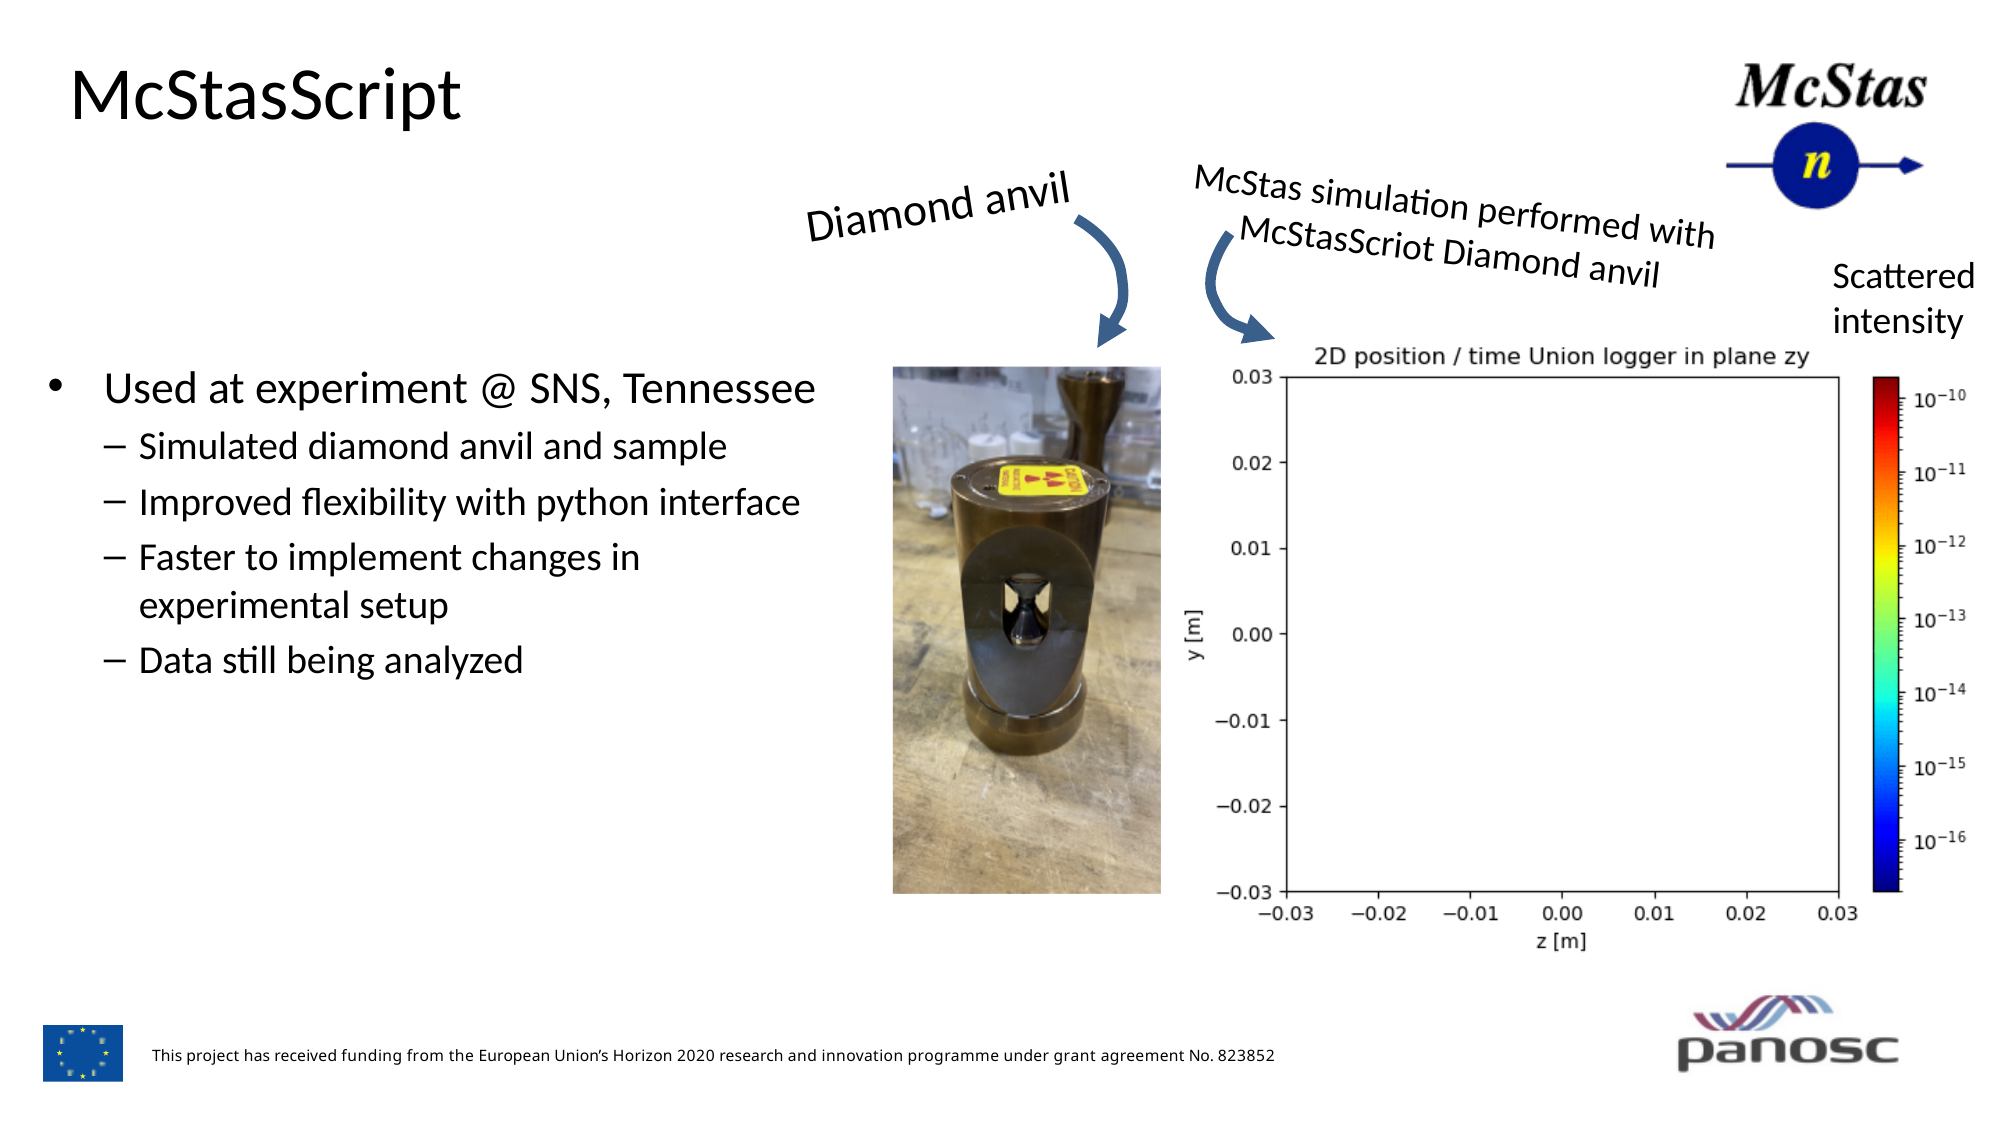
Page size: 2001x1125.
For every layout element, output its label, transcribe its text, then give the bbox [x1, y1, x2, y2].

picture [1, 296, 2000, 1125]
text_box Scattered intensity [1818, 243, 2000, 349]
text_box Diamond anvil [785, 139, 1133, 262]
text_box McStasScript [54, 37, 938, 143]
picture [892, 367, 1161, 895]
text_box McStas simulation performed with McStasScriot Diamond anvil [1168, 142, 1737, 312]
text_box Used at experiment @ SNS, Tennessee Simulated diamond anvil and sample Improved flexibility with python interface Faster to implement changes in experimental setup Data still being analyzed [32, 349, 873, 837]
picture [1700, 62, 1954, 212]
